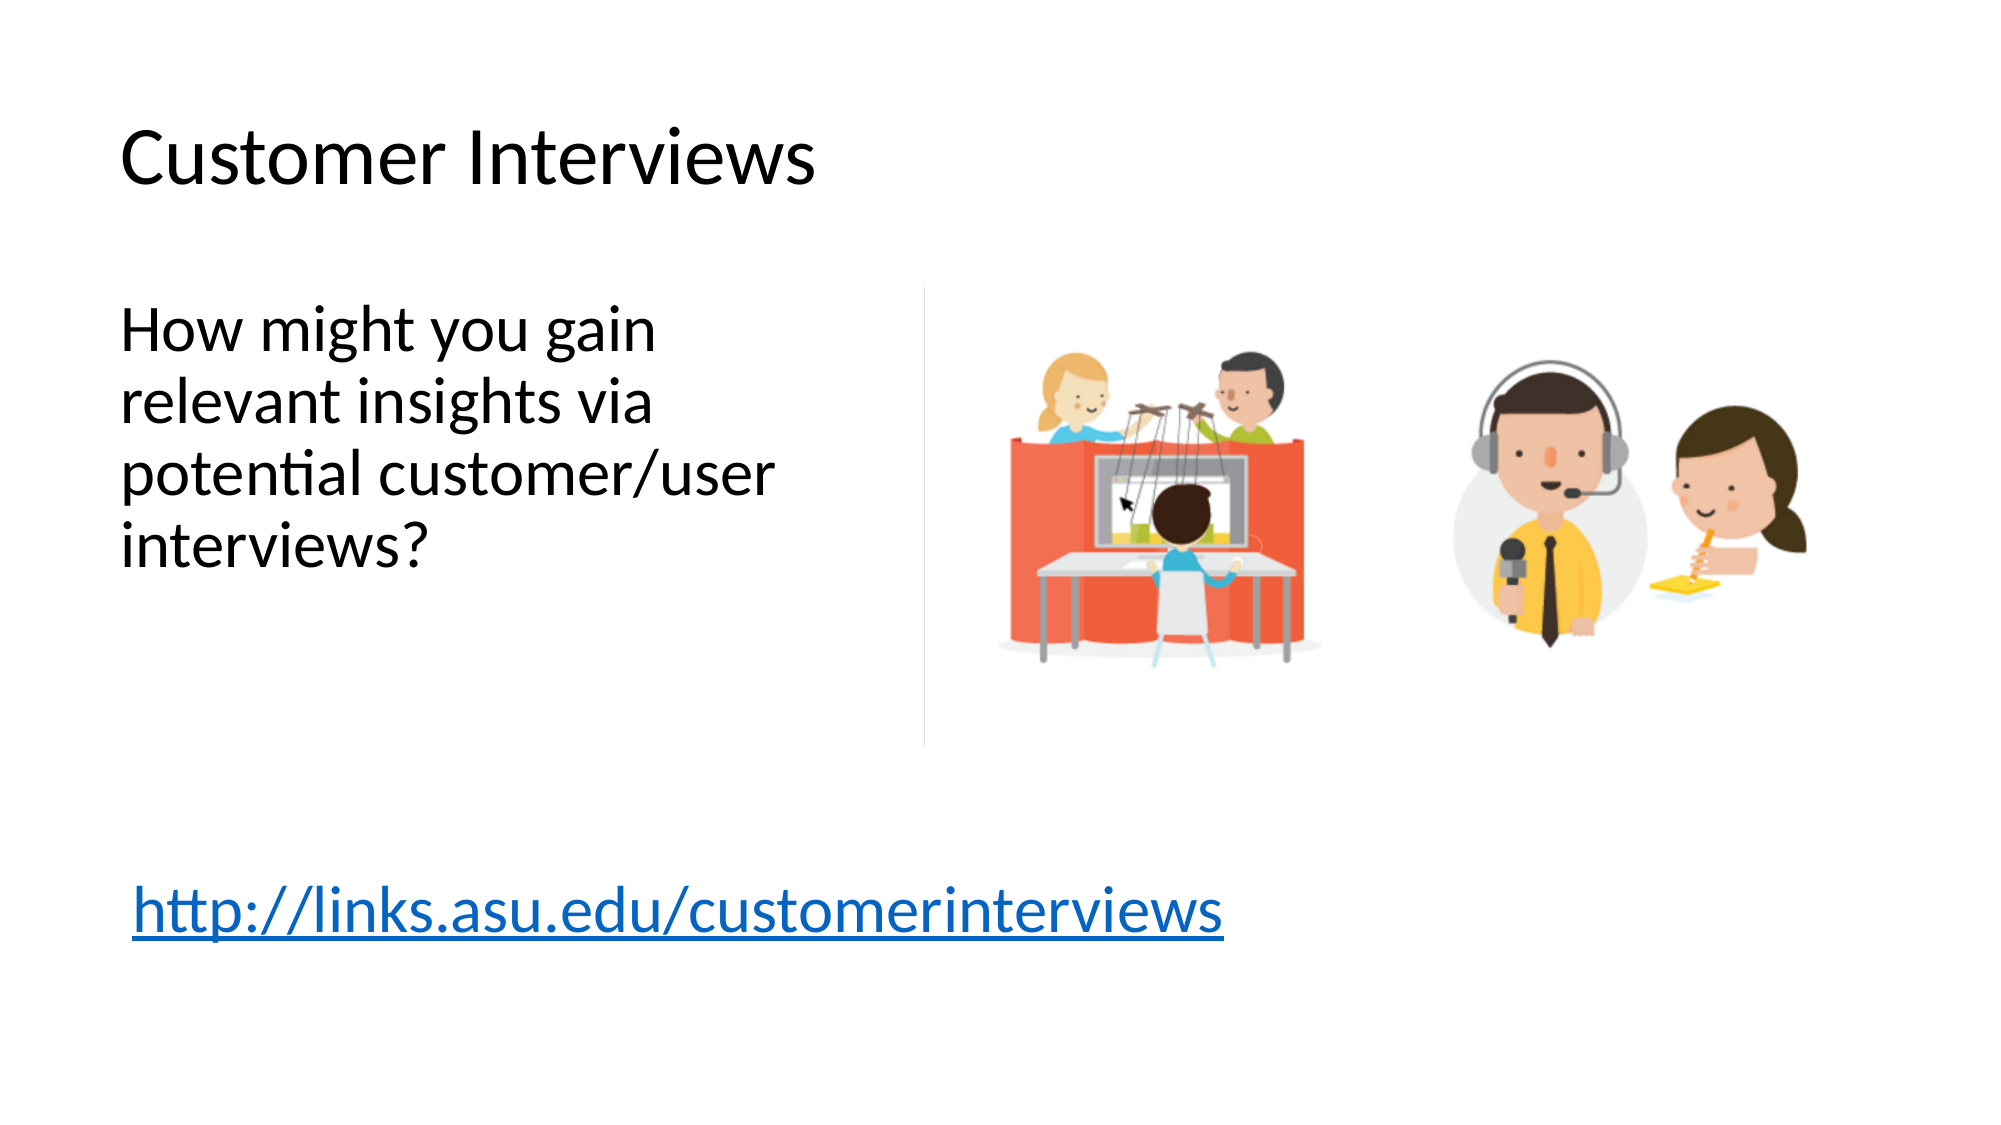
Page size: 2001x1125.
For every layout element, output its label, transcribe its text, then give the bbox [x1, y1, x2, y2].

list http://links.asu.edu/customerinterviews [112, 854, 2000, 1057]
list How might you gain relevant insights via potential customer/user interviews? [99, 274, 848, 834]
title Customer Interviews [99, 45, 1900, 223]
picture [939, 299, 1873, 732]
